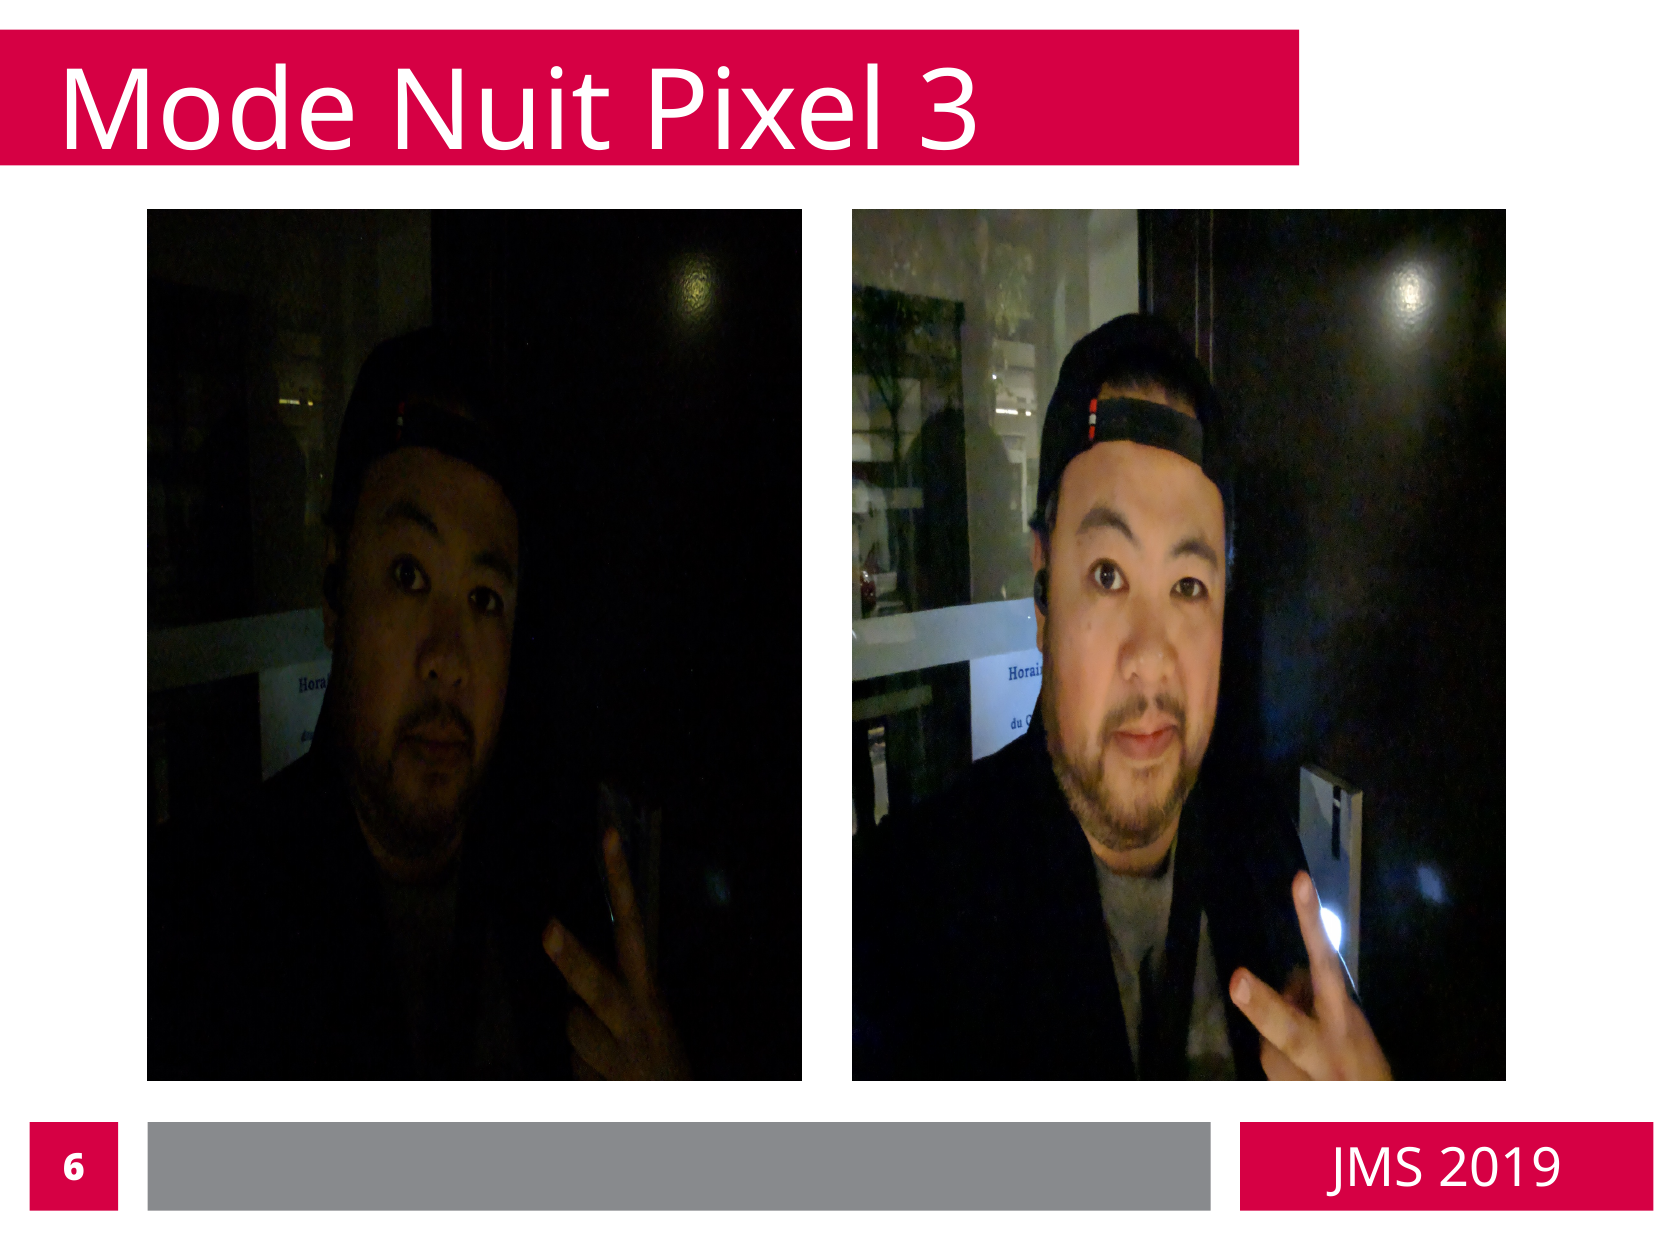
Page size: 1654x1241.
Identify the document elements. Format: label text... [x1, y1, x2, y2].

picture [147, 209, 802, 1081]
title Mode Nuit Pixel 3 [0, 29, 1229, 178]
picture [852, 209, 1506, 1081]
